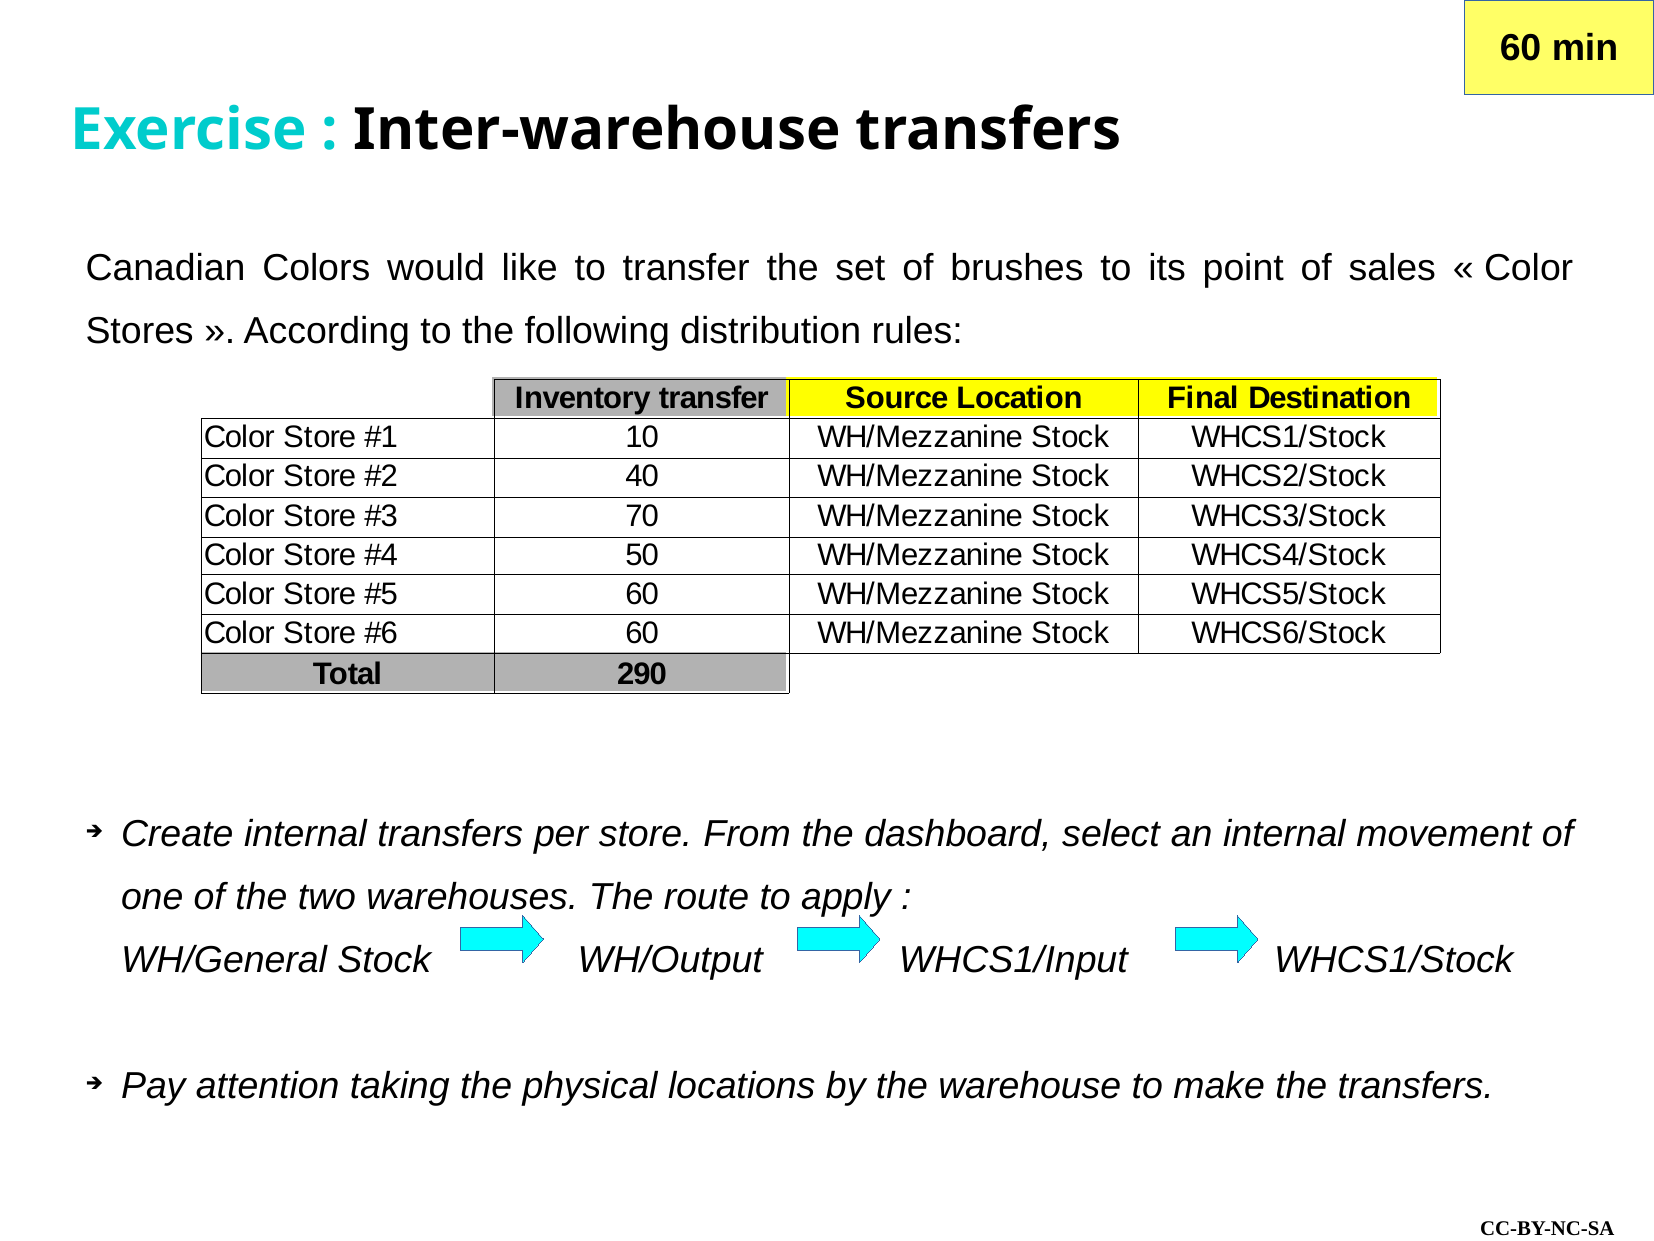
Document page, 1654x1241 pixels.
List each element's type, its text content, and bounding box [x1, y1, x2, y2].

text_box [460, 915, 544, 963]
text_box [1175, 915, 1258, 963]
text_box Canadian Colors would like to transfer the set of brushes to its point of sales « Color Stores ». According to the following distribution rules: Create internal transfers per store. From the dashboard, select an internal movement of one of the two warehouses. The route to apply : WH/General Stock WH/Output WHCS1/Input WHCS1/Stock Pay attention taking the physical locations by the warehouse to make the transfers. [70, 217, 1589, 1241]
text_box [797, 915, 880, 963]
title Exercise : Inter-warehouse transfers [70, 23, 1560, 217]
text_box 60 min [1464, 0, 1654, 95]
picture [200, 377, 1443, 697]
